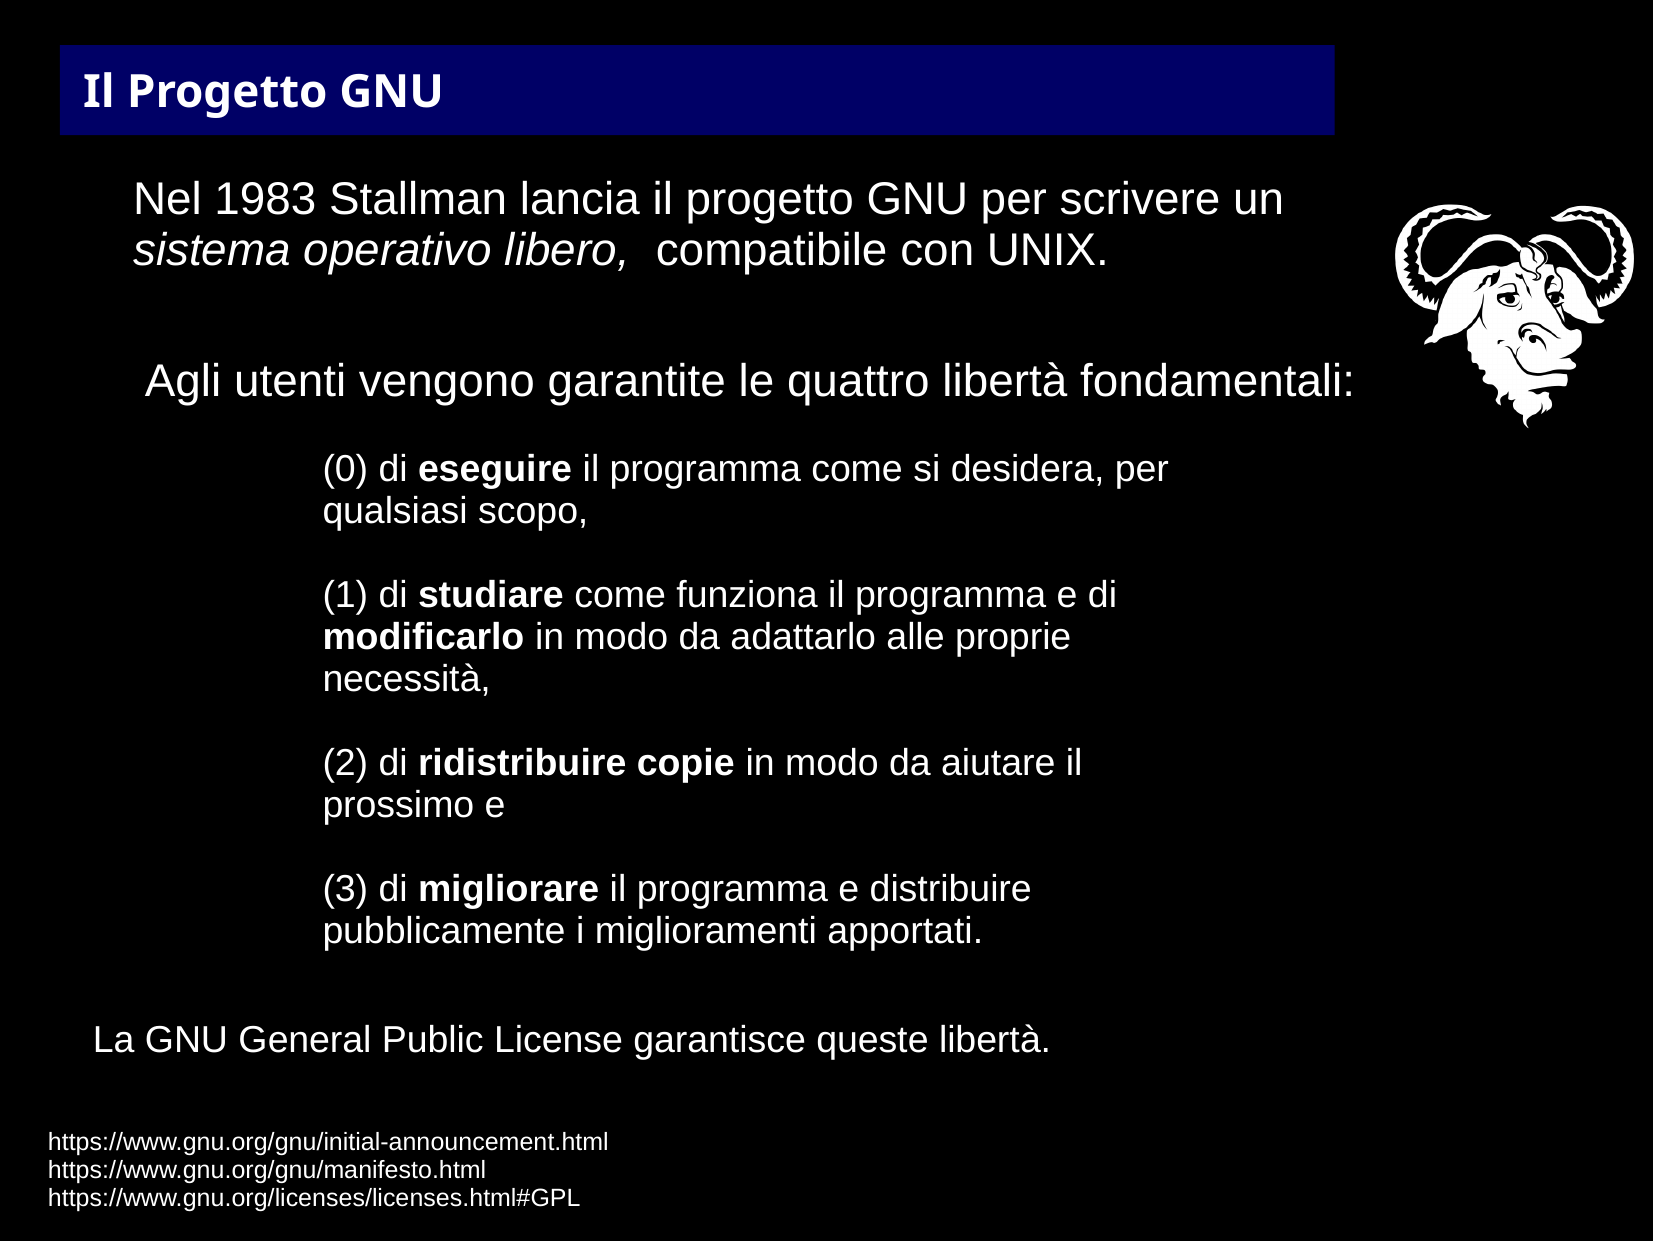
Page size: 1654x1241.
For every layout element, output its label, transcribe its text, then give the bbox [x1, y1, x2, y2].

list Il Progetto GNU [59, 45, 1335, 136]
text_box Nel 1983 Stallman lancia il progetto GNU per scrivere un sistema operativo libero, compatibile con UNIX. [118, 165, 1409, 335]
picture [1393, 202, 1636, 440]
text_box (0) di eseguire il programma come si desidera, per qualsiasi scopo, (1) di studiare come funziona il programma e di modificarlo in modo da adattarlo alle proprie necessità, (2) di ridistribuire copie in modo da aiutare il prossimo e (3) di migliorare il programma e distribuire pubblicamente i miglioramenti apportati. [307, 440, 1196, 959]
text_box La GNU General Public License garantisce queste libertà. [78, 1010, 1530, 1068]
text_box https://www.gnu.org/gnu/initial-announcement.html https://www.gnu.org/gnu/manifesto.html https://www.gnu.org/licenses/licenses.html#GPL [33, 1120, 1649, 1241]
text_box Agli utenti vengono garantite le quattro libertà fondamentali: [130, 348, 1393, 415]
